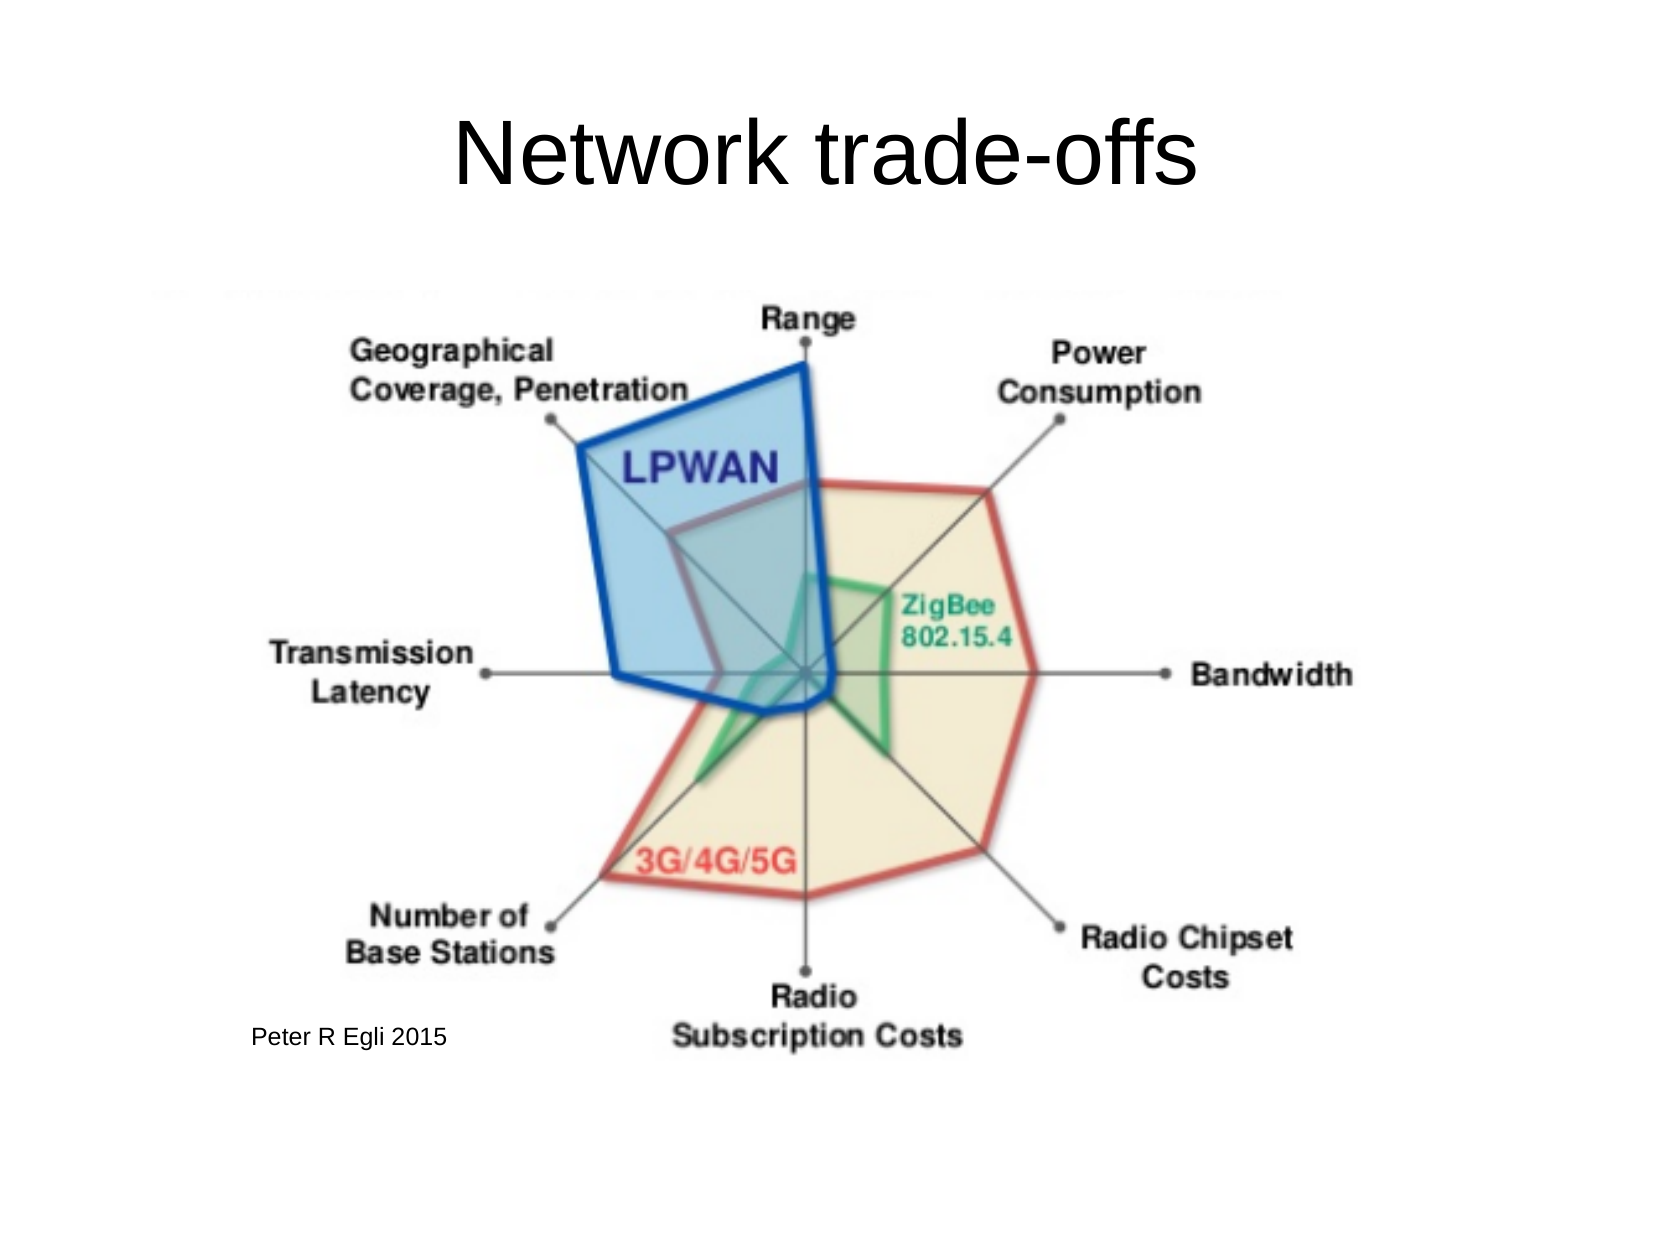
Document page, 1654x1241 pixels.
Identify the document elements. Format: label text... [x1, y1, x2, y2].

picture [151, 290, 1415, 1063]
text_box Peter R Egli 2015 [236, 1015, 662, 1059]
title Network trade-offs [82, 49, 1571, 257]
